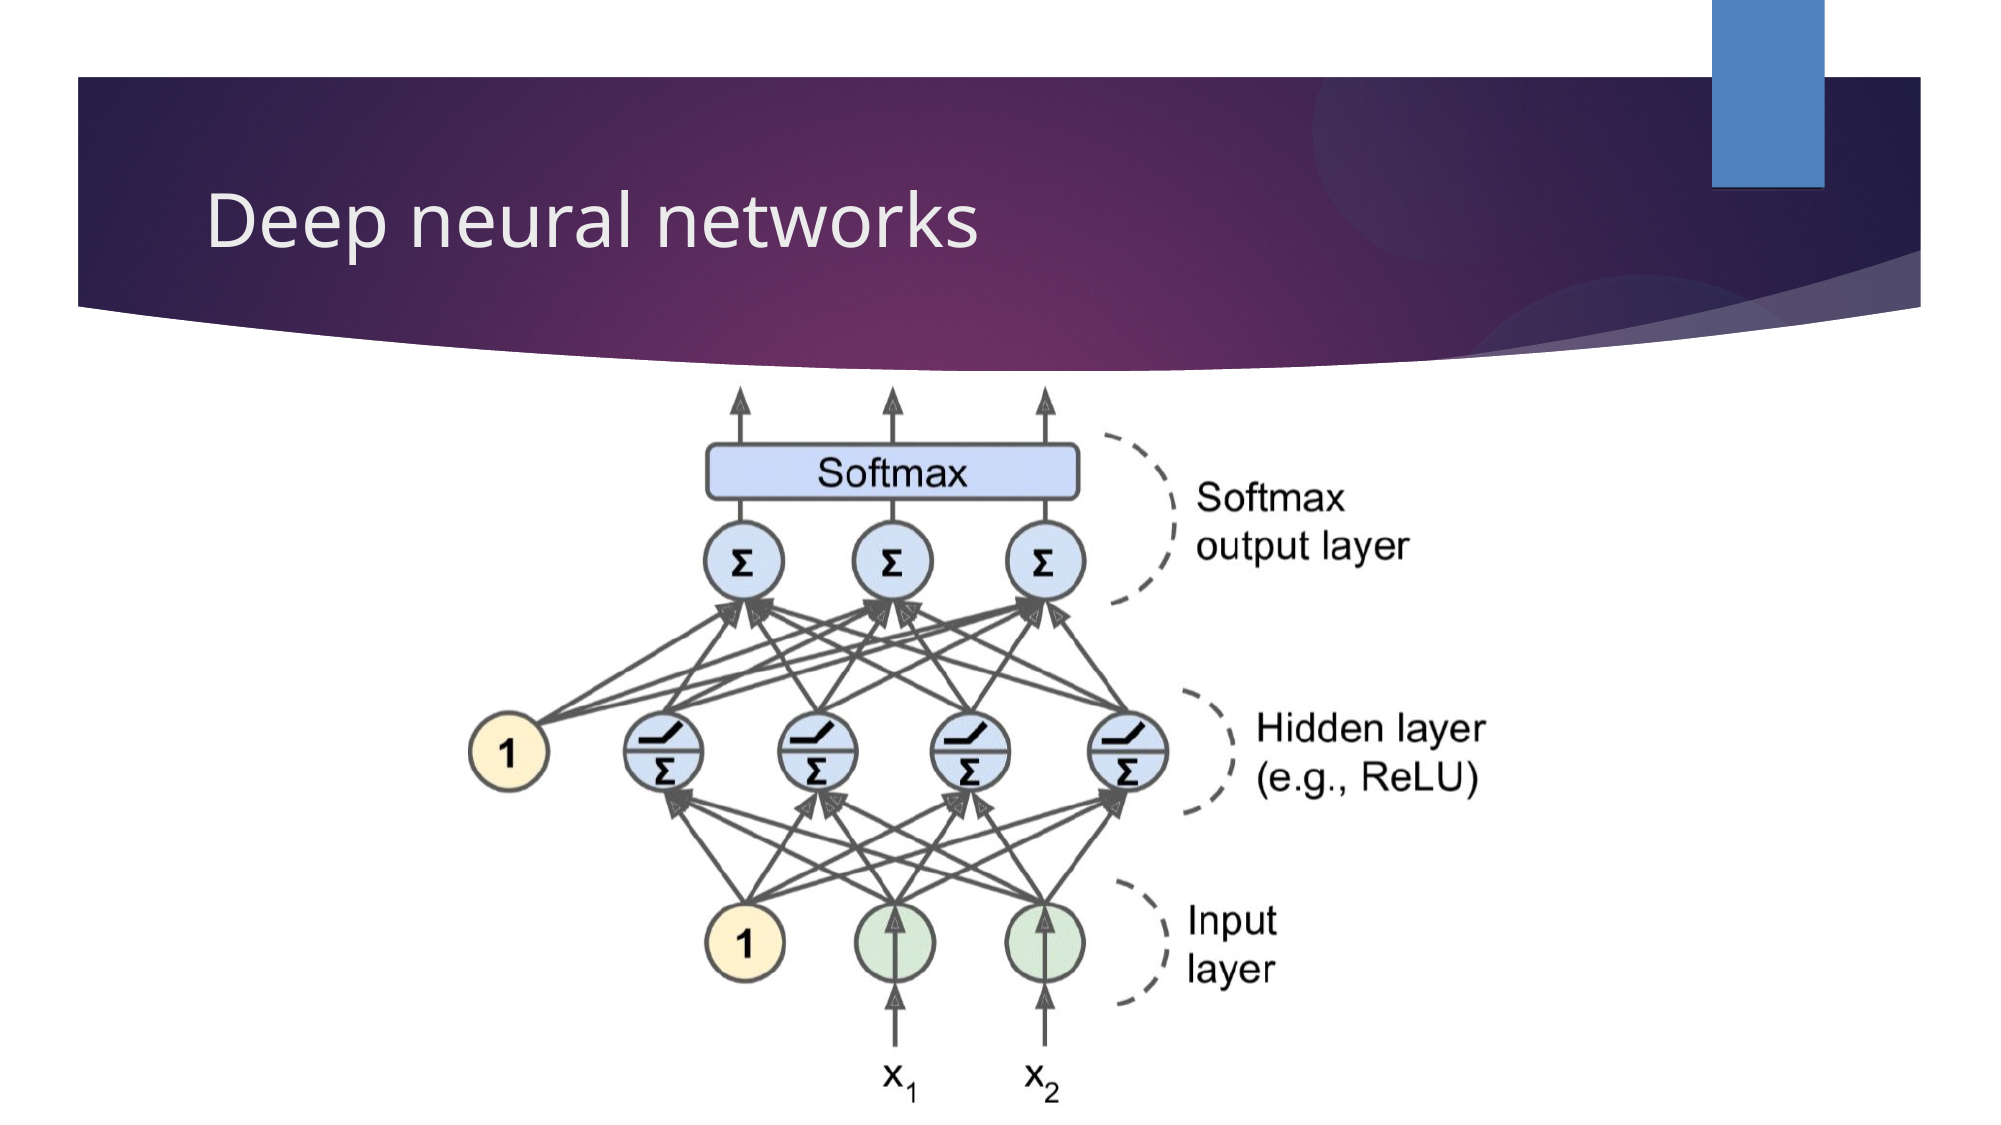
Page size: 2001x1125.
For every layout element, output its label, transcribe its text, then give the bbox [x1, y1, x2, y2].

picture [79, 78, 1920, 1106]
text_box Deep neural networks [189, 159, 1627, 276]
